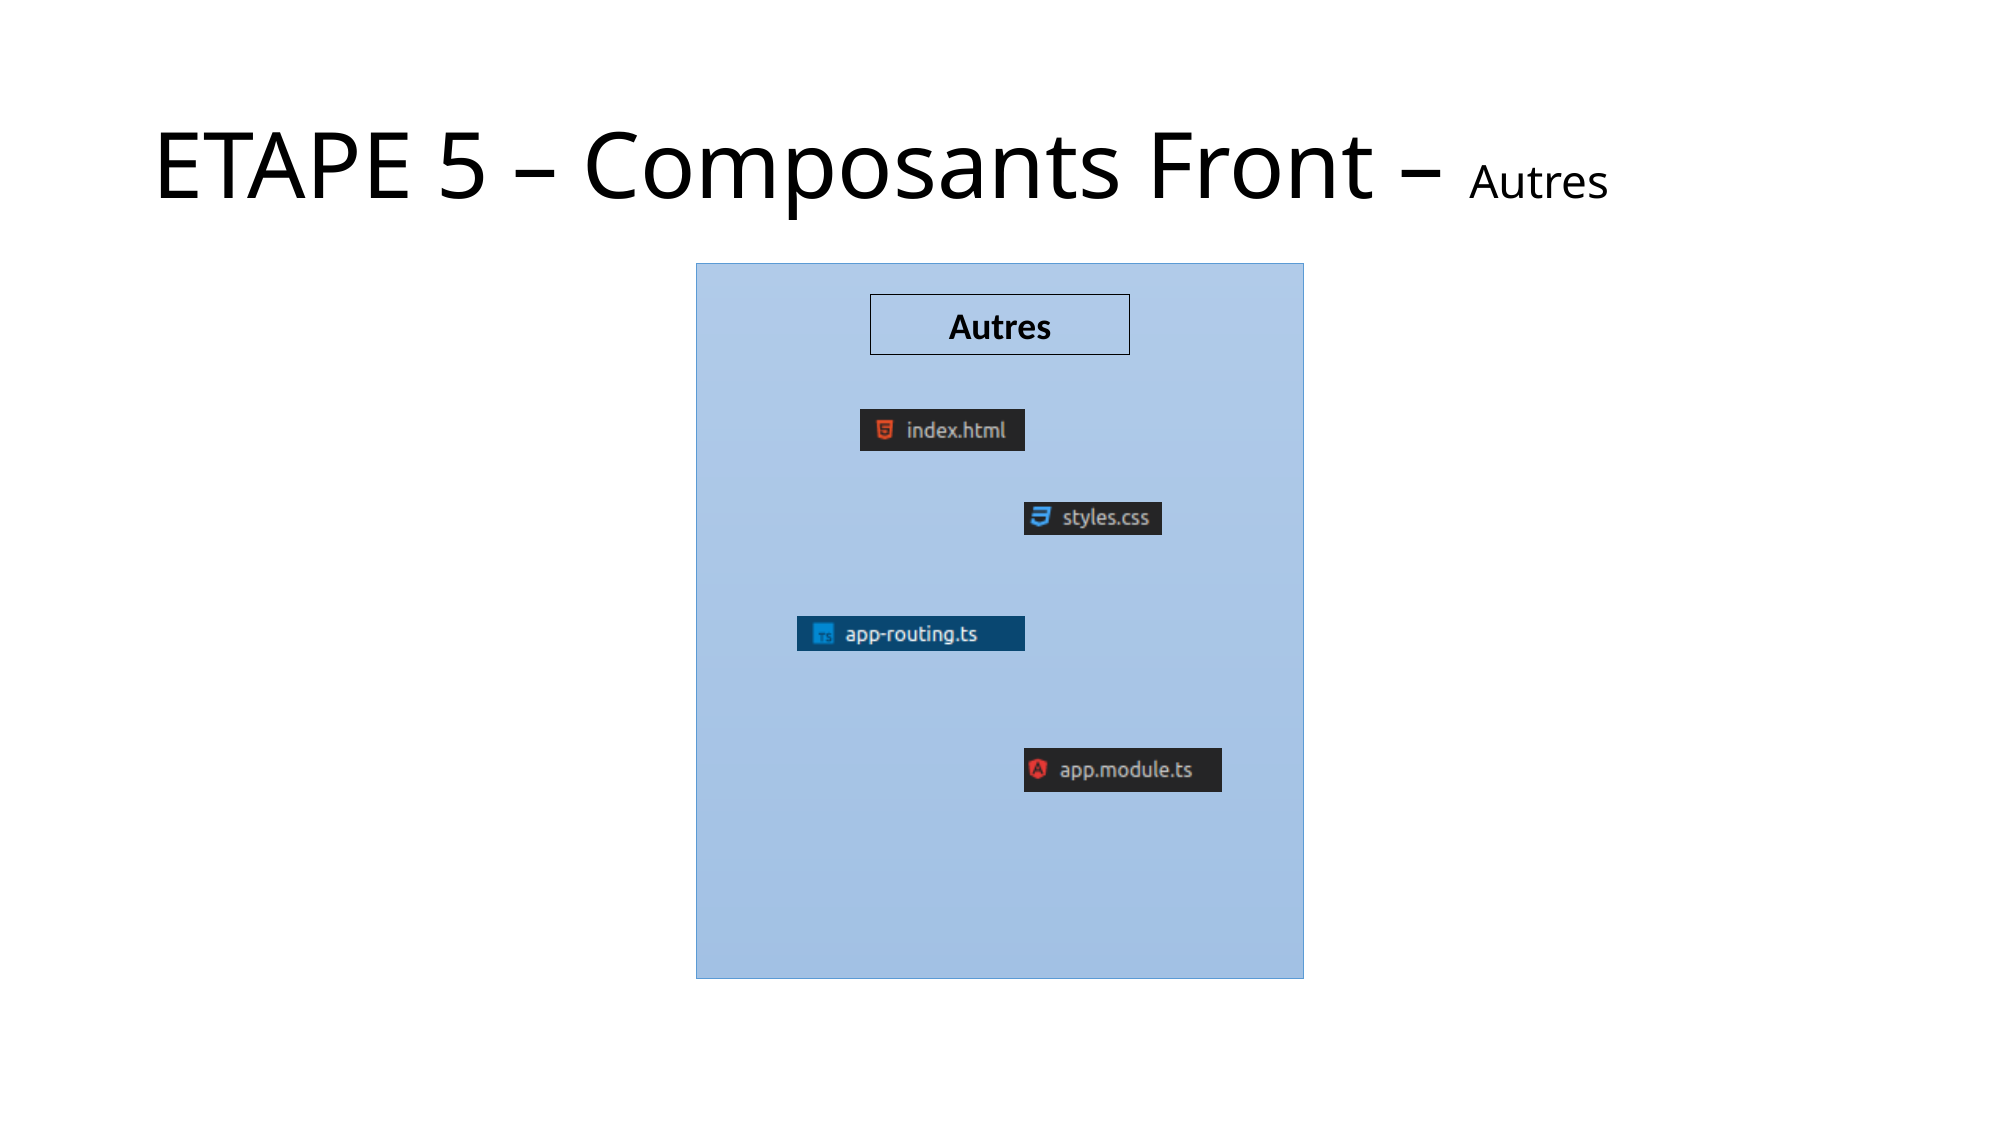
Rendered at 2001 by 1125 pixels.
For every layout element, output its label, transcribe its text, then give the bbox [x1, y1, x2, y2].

picture [1024, 748, 1222, 792]
text_box [696, 278, 1304, 979]
picture [797, 616, 1025, 651]
text_box Autres [870, 294, 1130, 355]
title ETAPE 5 – Composants Front – Autres [137, 59, 1863, 278]
picture [1024, 502, 1162, 535]
picture [860, 409, 1025, 451]
